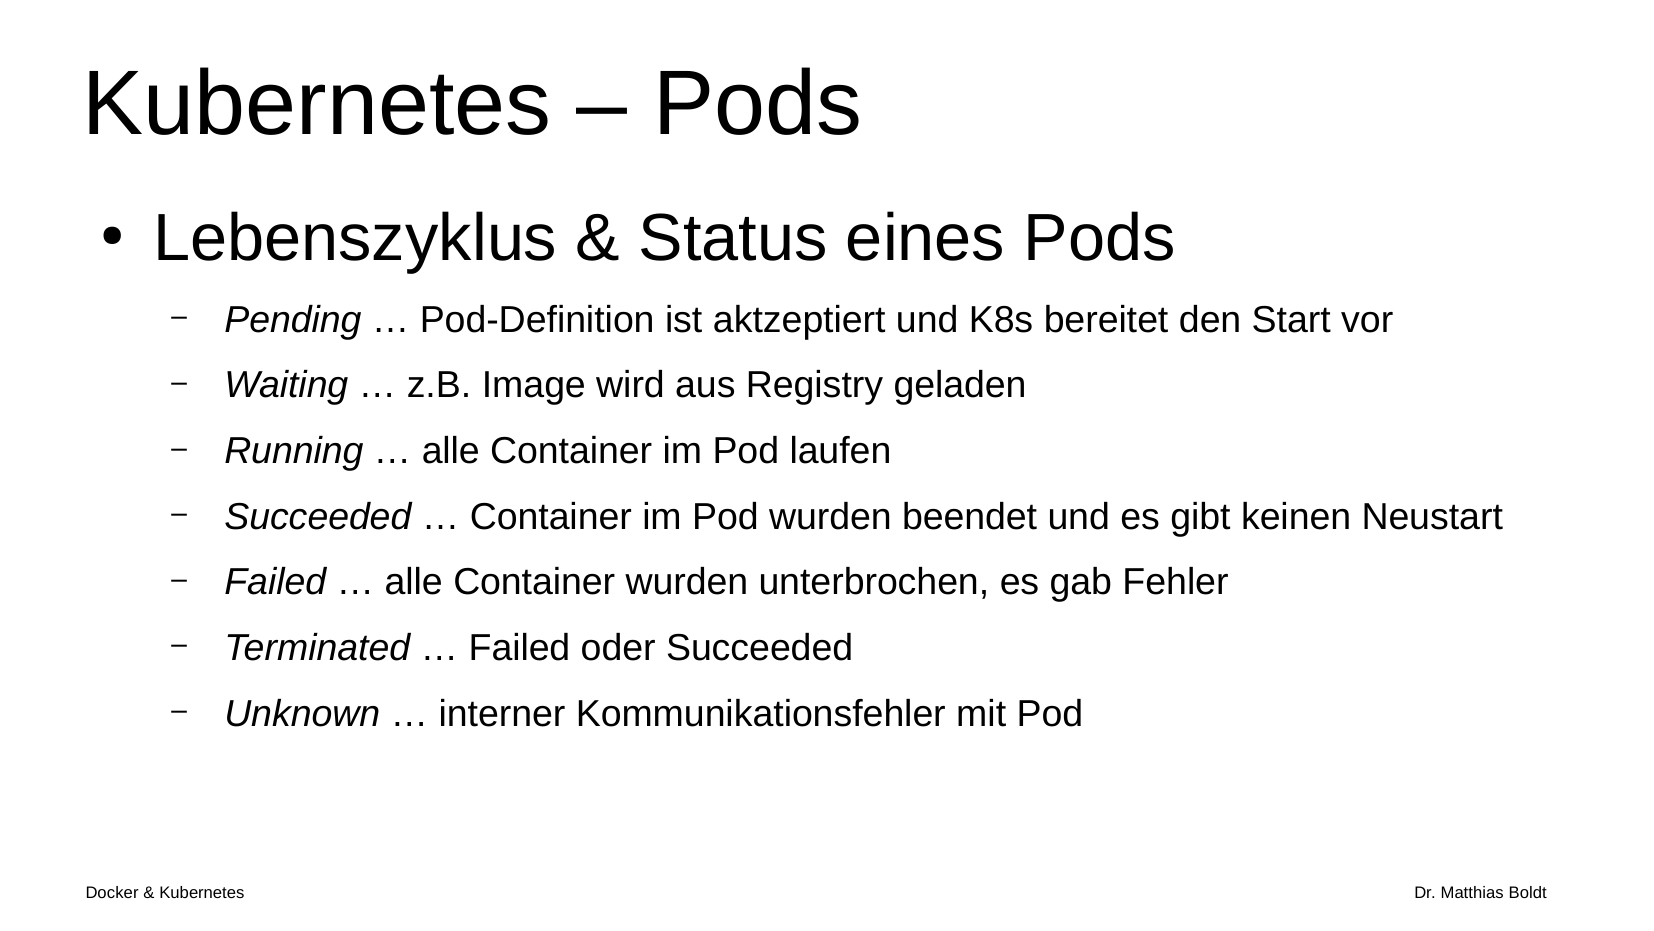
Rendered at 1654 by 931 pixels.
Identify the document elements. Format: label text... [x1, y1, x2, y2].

text_box Docker & Kubernetes Dr. Matthias Boldt [70, 875, 1563, 910]
title Kubernetes – Pods [82, 25, 1571, 181]
list Lebenszyklus & Status eines Pods Pending … Pod-Definition ist aktzeptiert und K8s bereitet den Start vor Waiting … z.B. Image wird aus Registry geladen Running … alle Container im Pod laufen Succeeded … Container im Pod wurden beendet und es gibt keinen Neustart Failed … alle Container wurden unterbrochen, es gab Fehler Terminated … Failed oder Succeeded Unknown … interner Kommunikationsfehler mit Pod [82, 199, 1548, 845]
